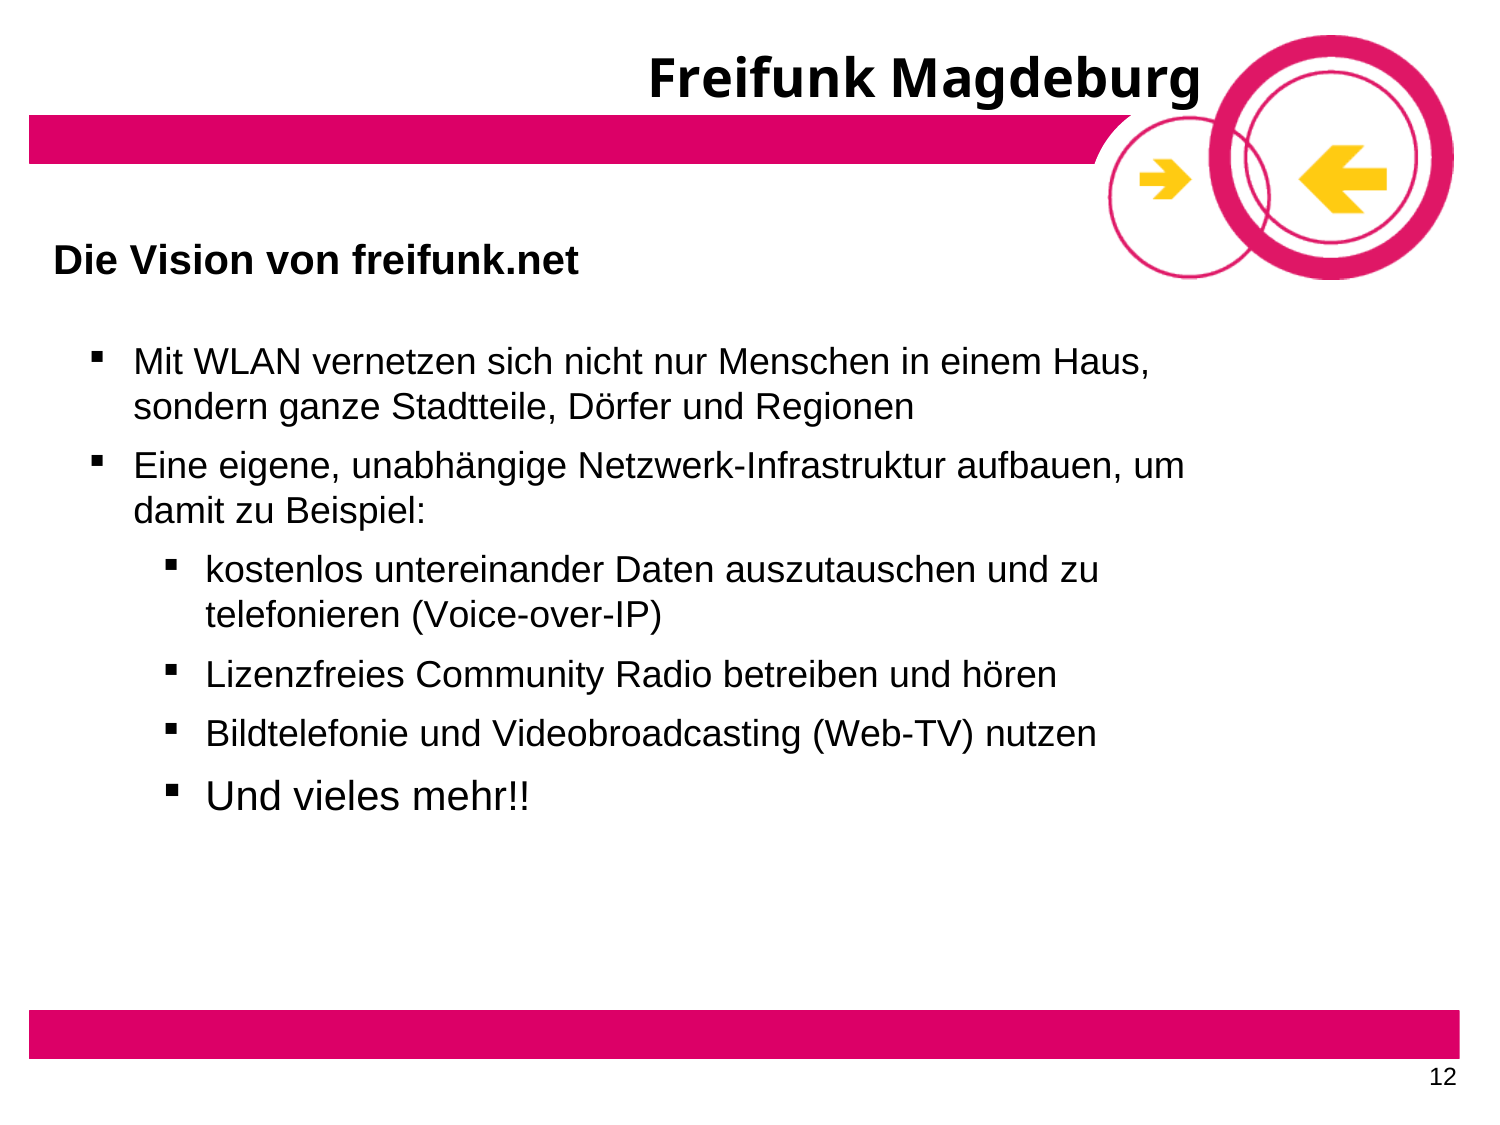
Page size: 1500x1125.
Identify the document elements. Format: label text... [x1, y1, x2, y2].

text_box Mit WLAN vernetzen sich nicht nur Menschen in einem Haus, sondern ganze Stadtteile, Dörfer und Regionen Eine eigene, unabhängige Netzwerk-Infrastruktur aufbauen, um damit zu Beispiel: kostenlos untereinander Daten auszutauschen und zu telefonieren (Voice-over-IP) Lizenzfreies Community Radio betreiben und hören Bildtelefonie und Videobroadcasting (Web-TV) nutzen Und vieles mehr!! [59, 337, 1288, 976]
picture [1107, 35, 1454, 280]
text_box Die Vision von freifunk.net [53, 233, 1046, 313]
